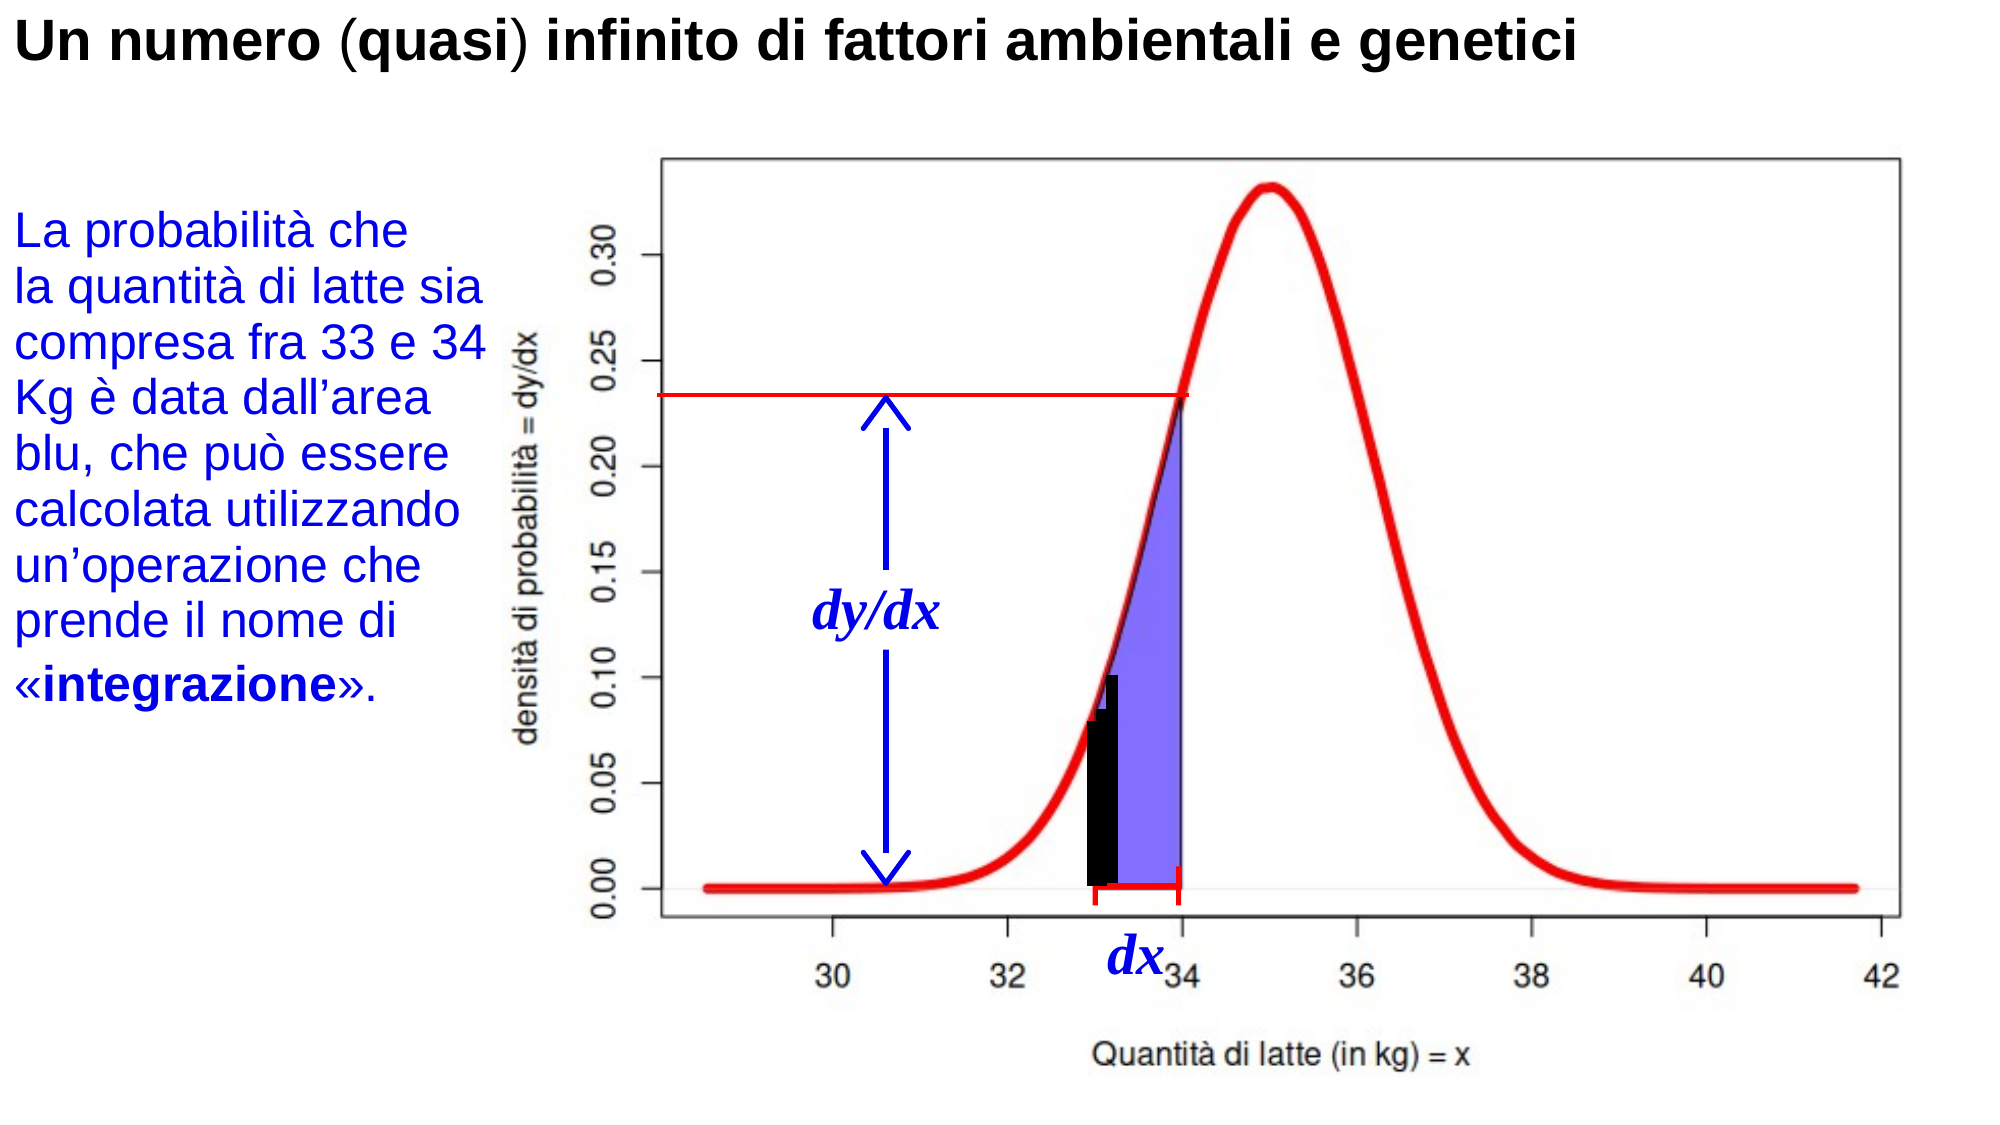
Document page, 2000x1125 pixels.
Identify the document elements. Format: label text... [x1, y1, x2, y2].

text_box La probabilità che la quantità di latte sia compresa fra 33 e 34 Kg è data dall’area blu, che può essere calcolata utilizzando un’operazione che prende il nome di «integrazione». [0, 145, 1979, 721]
text_box dx [1092, 915, 1182, 995]
text_box dy/dx [797, 570, 957, 650]
picture [502, 0, 1983, 1117]
text_box Un numero (quasi) infinito di fattori ambientali e genetici [0, 0, 1979, 145]
